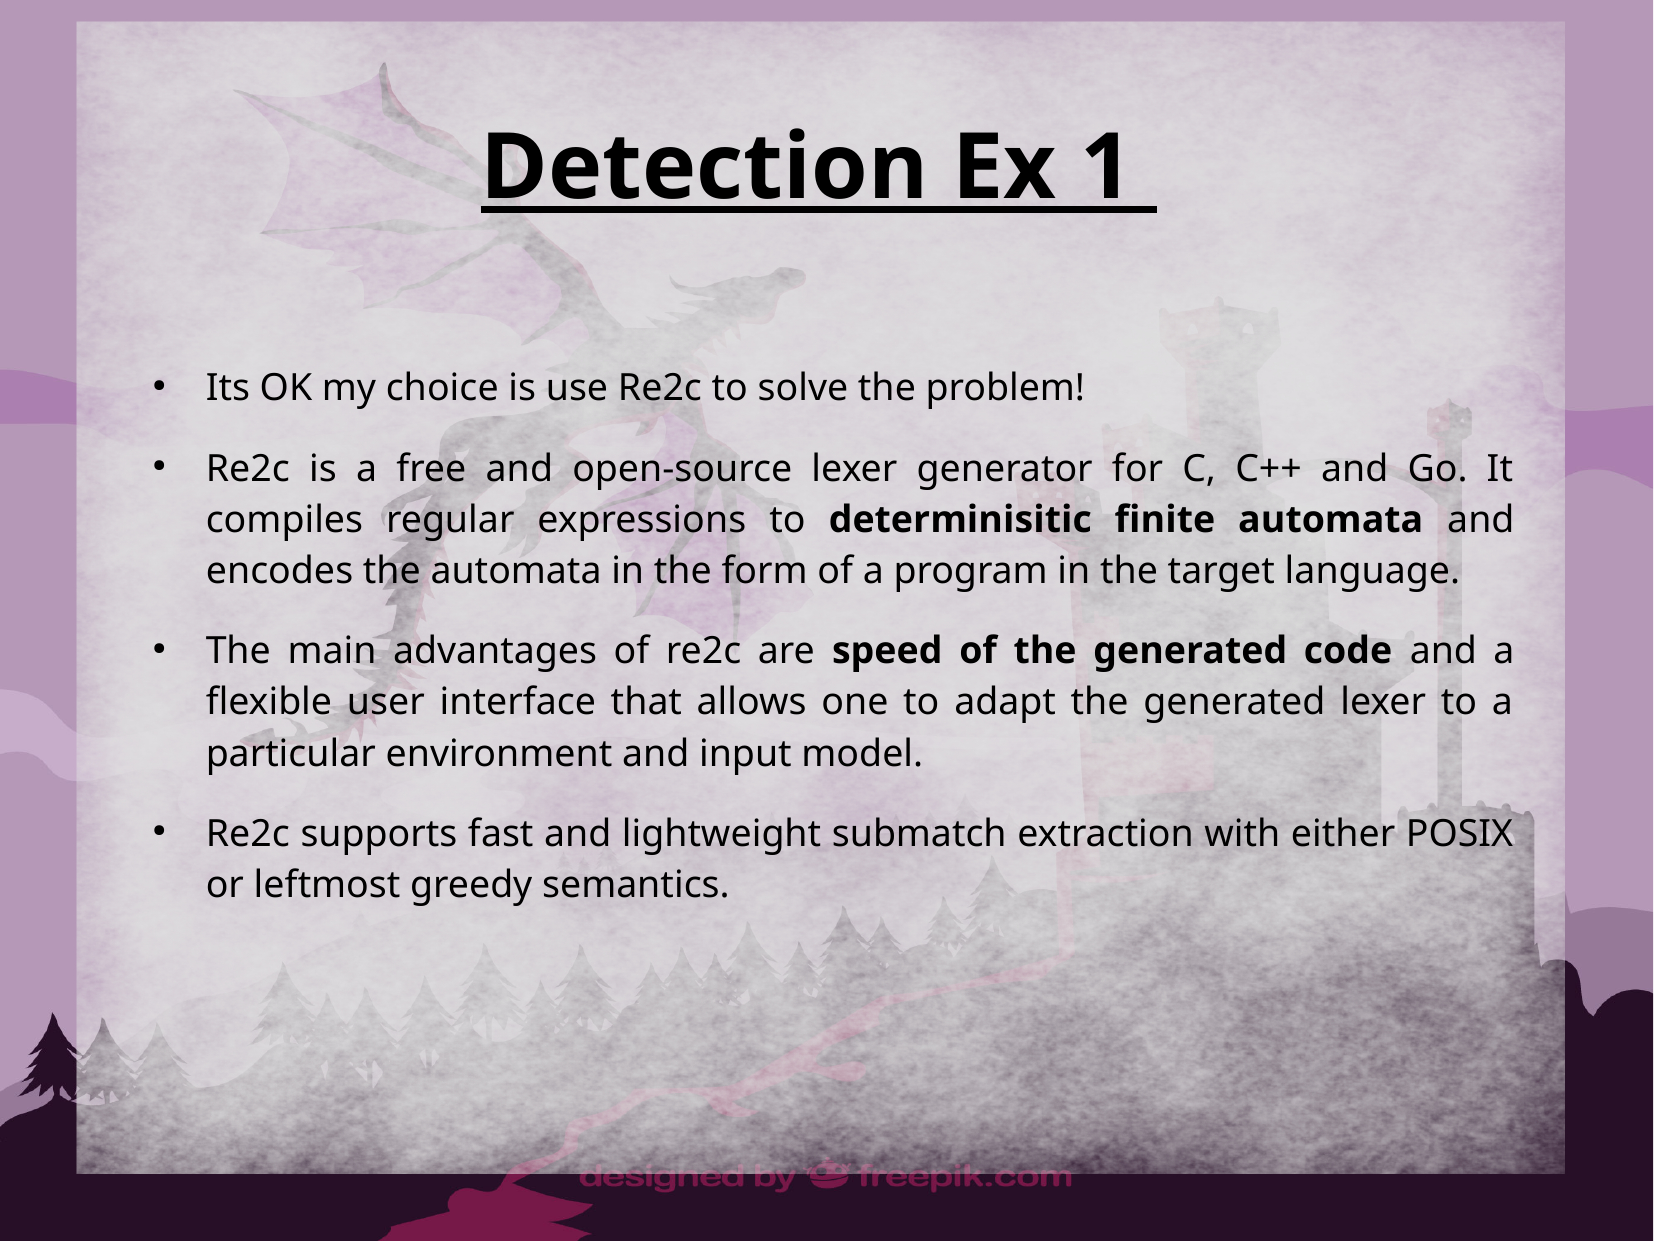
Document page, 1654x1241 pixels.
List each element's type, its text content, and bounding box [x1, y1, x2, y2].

picture [0, 0, 1654, 1241]
title Detection Ex 1 [75, 60, 1563, 268]
list Its OK my choice is use Re2c to solve the problem! Re2c is a free and open-source lexer generator for C, C++ and Go. It compiles regular expressions to determinisitic finite automata and encodes the automata in the form of a program in the target language. The main advantages of re2c are speed of the generated code and a flexible user interface that allows one to adapt the generated lexer to a particular environment and input model. Re2c supports fast and lightweight submatch extraction with either POSIX or leftmost greedy semantics. [135, 360, 1515, 1081]
